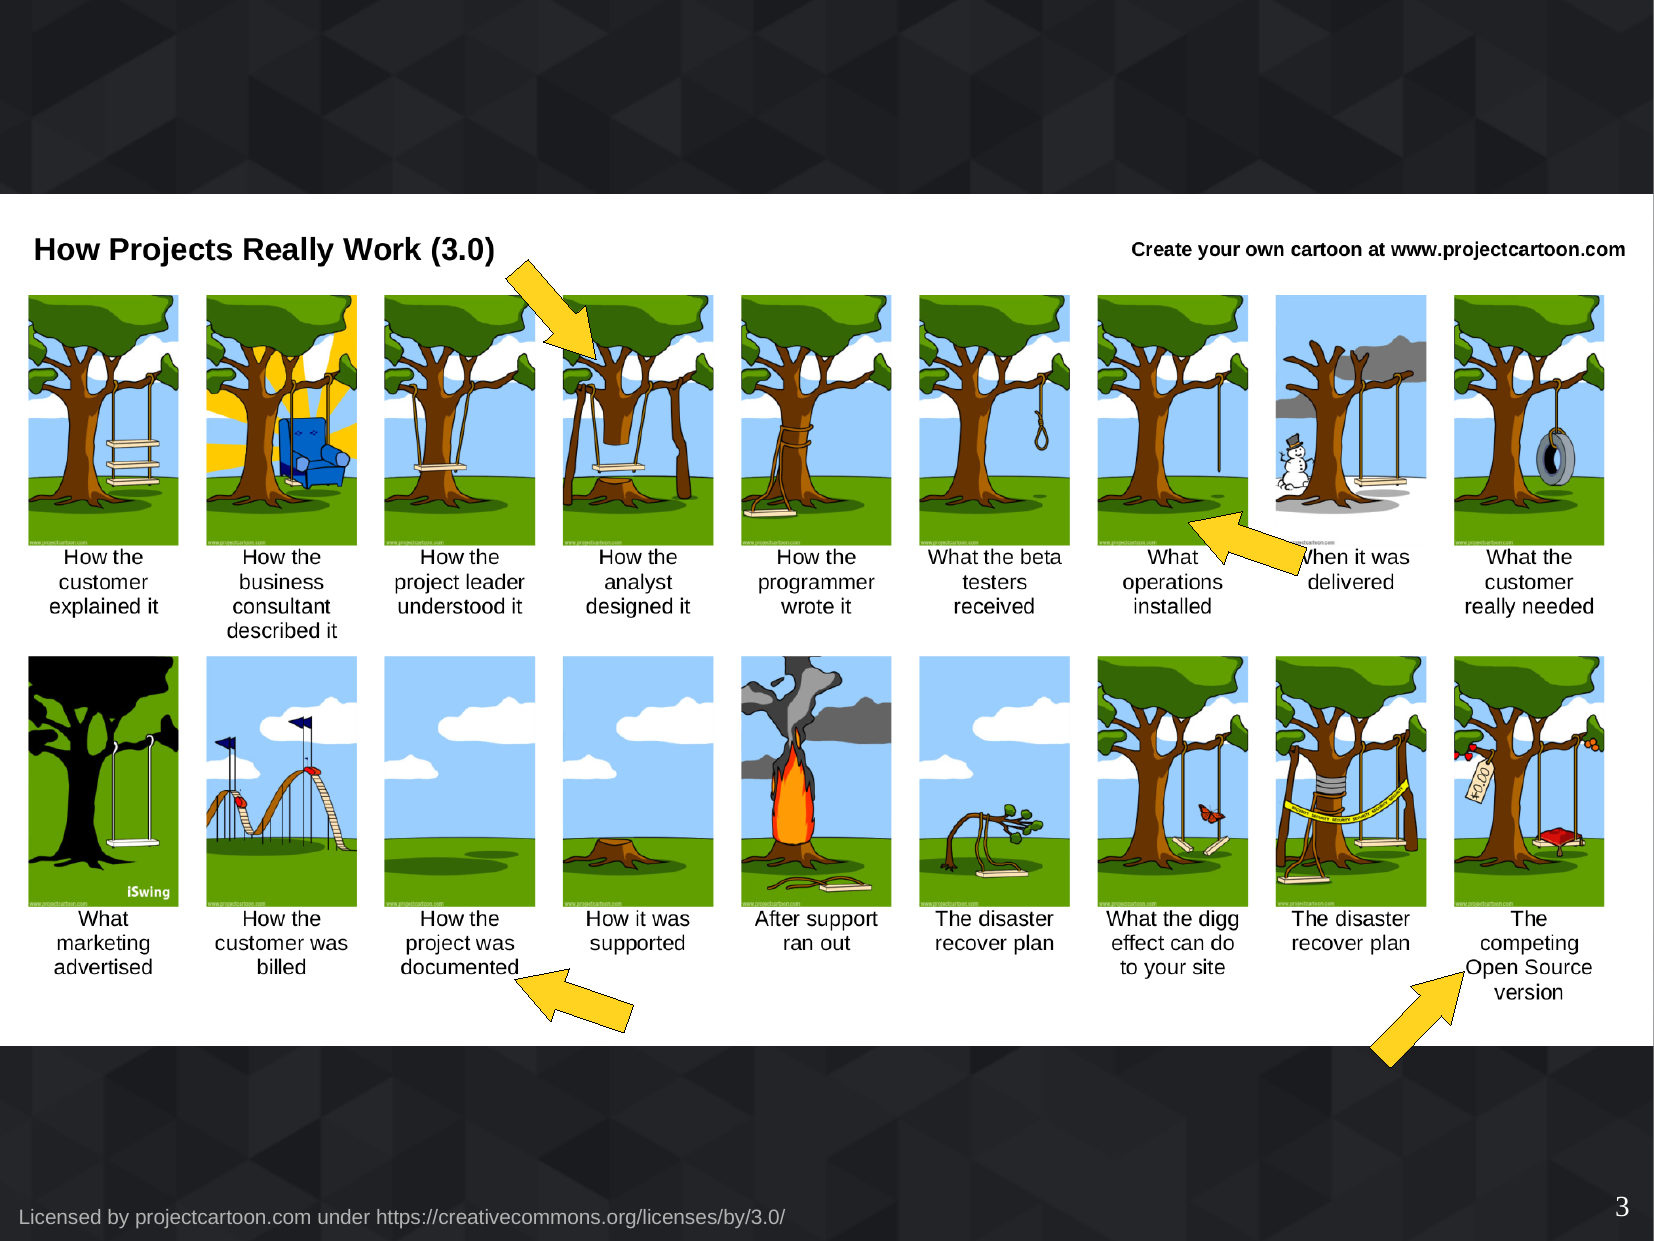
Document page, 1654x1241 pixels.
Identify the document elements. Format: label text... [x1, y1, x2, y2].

picture [0, 0, 1654, 1241]
text_box Licensed by projectcartoon.com under https://creativecommons.org/licenses/by/3.0/ [3, 1198, 1058, 1241]
text_box [1369, 971, 1465, 1068]
text_box [505, 259, 597, 360]
text_box [514, 968, 634, 1033]
text_box [1188, 511, 1307, 576]
